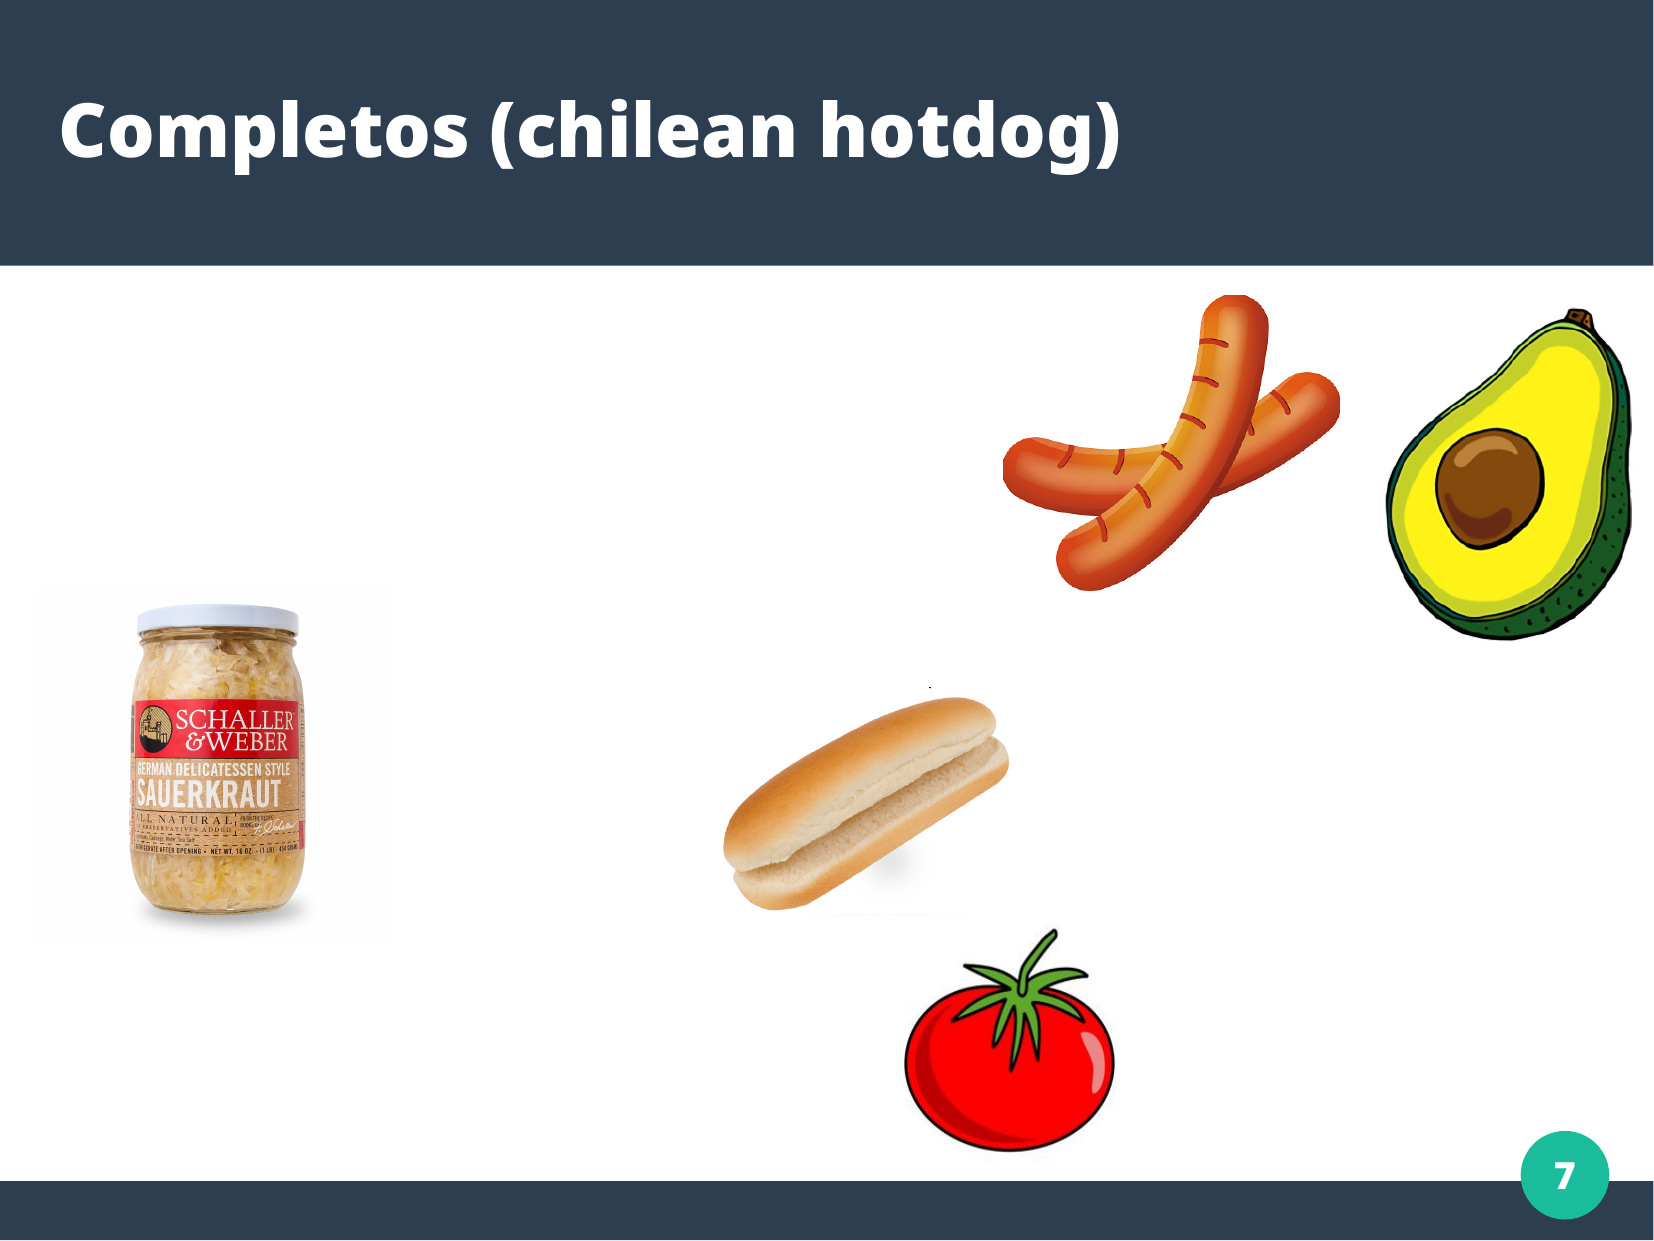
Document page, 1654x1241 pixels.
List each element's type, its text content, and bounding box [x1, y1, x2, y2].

picture [708, 687, 1128, 1175]
title Completos (chilean hotdog) [59, 49, 1595, 207]
picture [37, 588, 394, 945]
picture [1003, 295, 1340, 591]
picture [1372, 299, 1654, 650]
